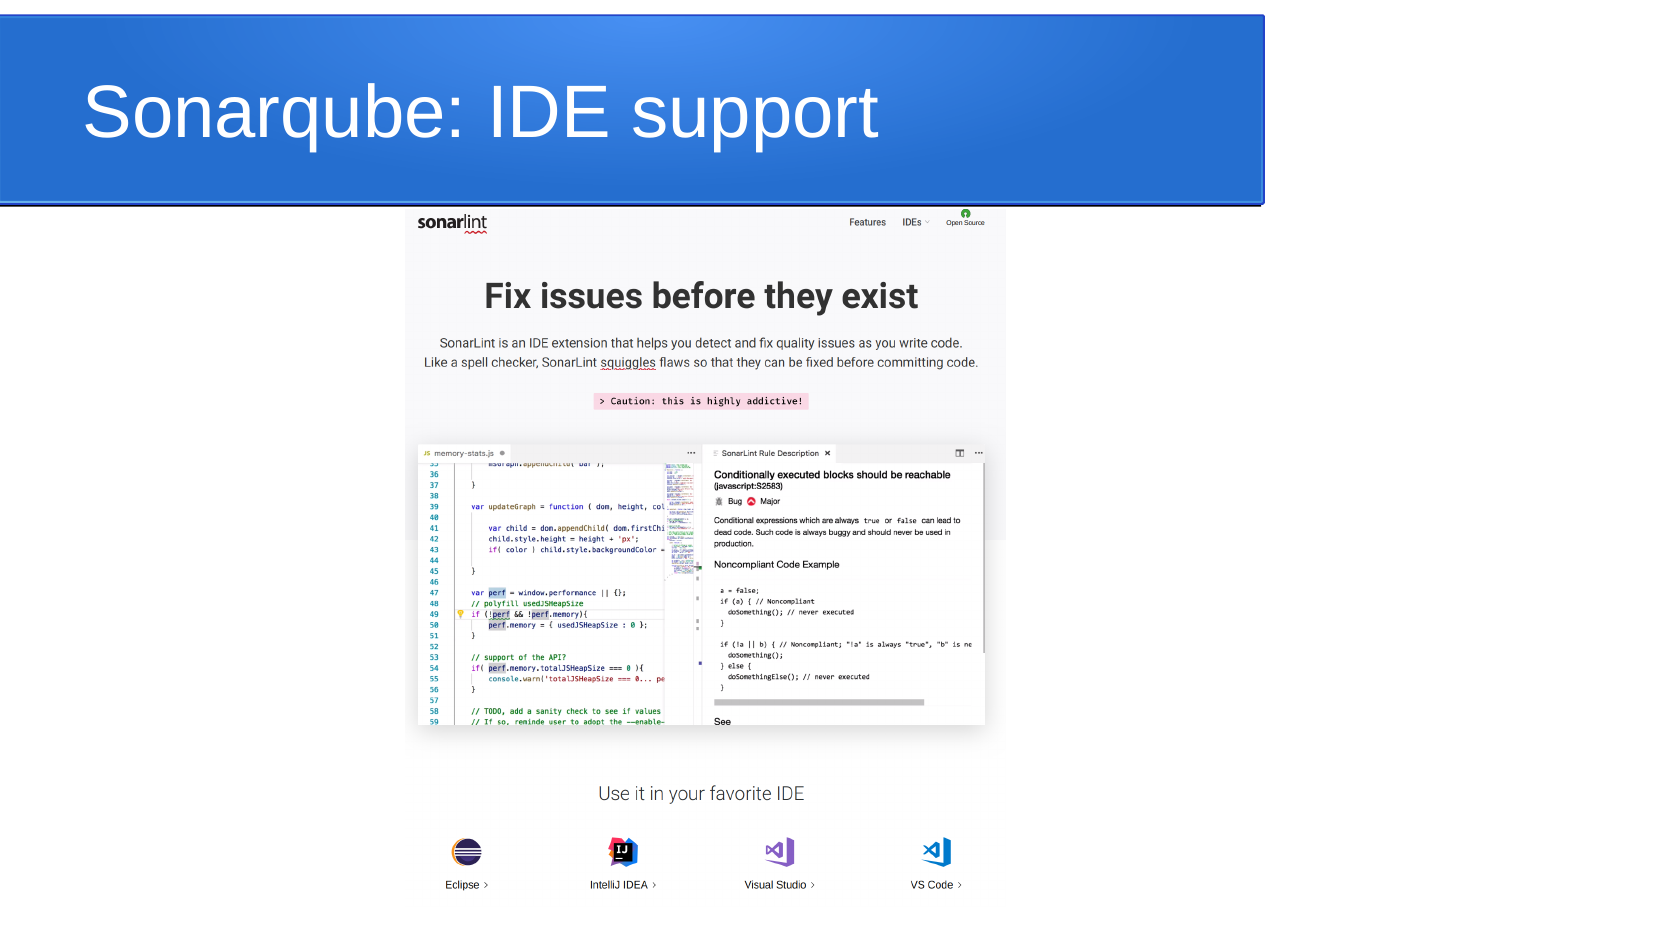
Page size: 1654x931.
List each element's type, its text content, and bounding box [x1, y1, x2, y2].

title Sonarqube: IDE support [82, 35, 1235, 189]
picture [405, 209, 1006, 907]
